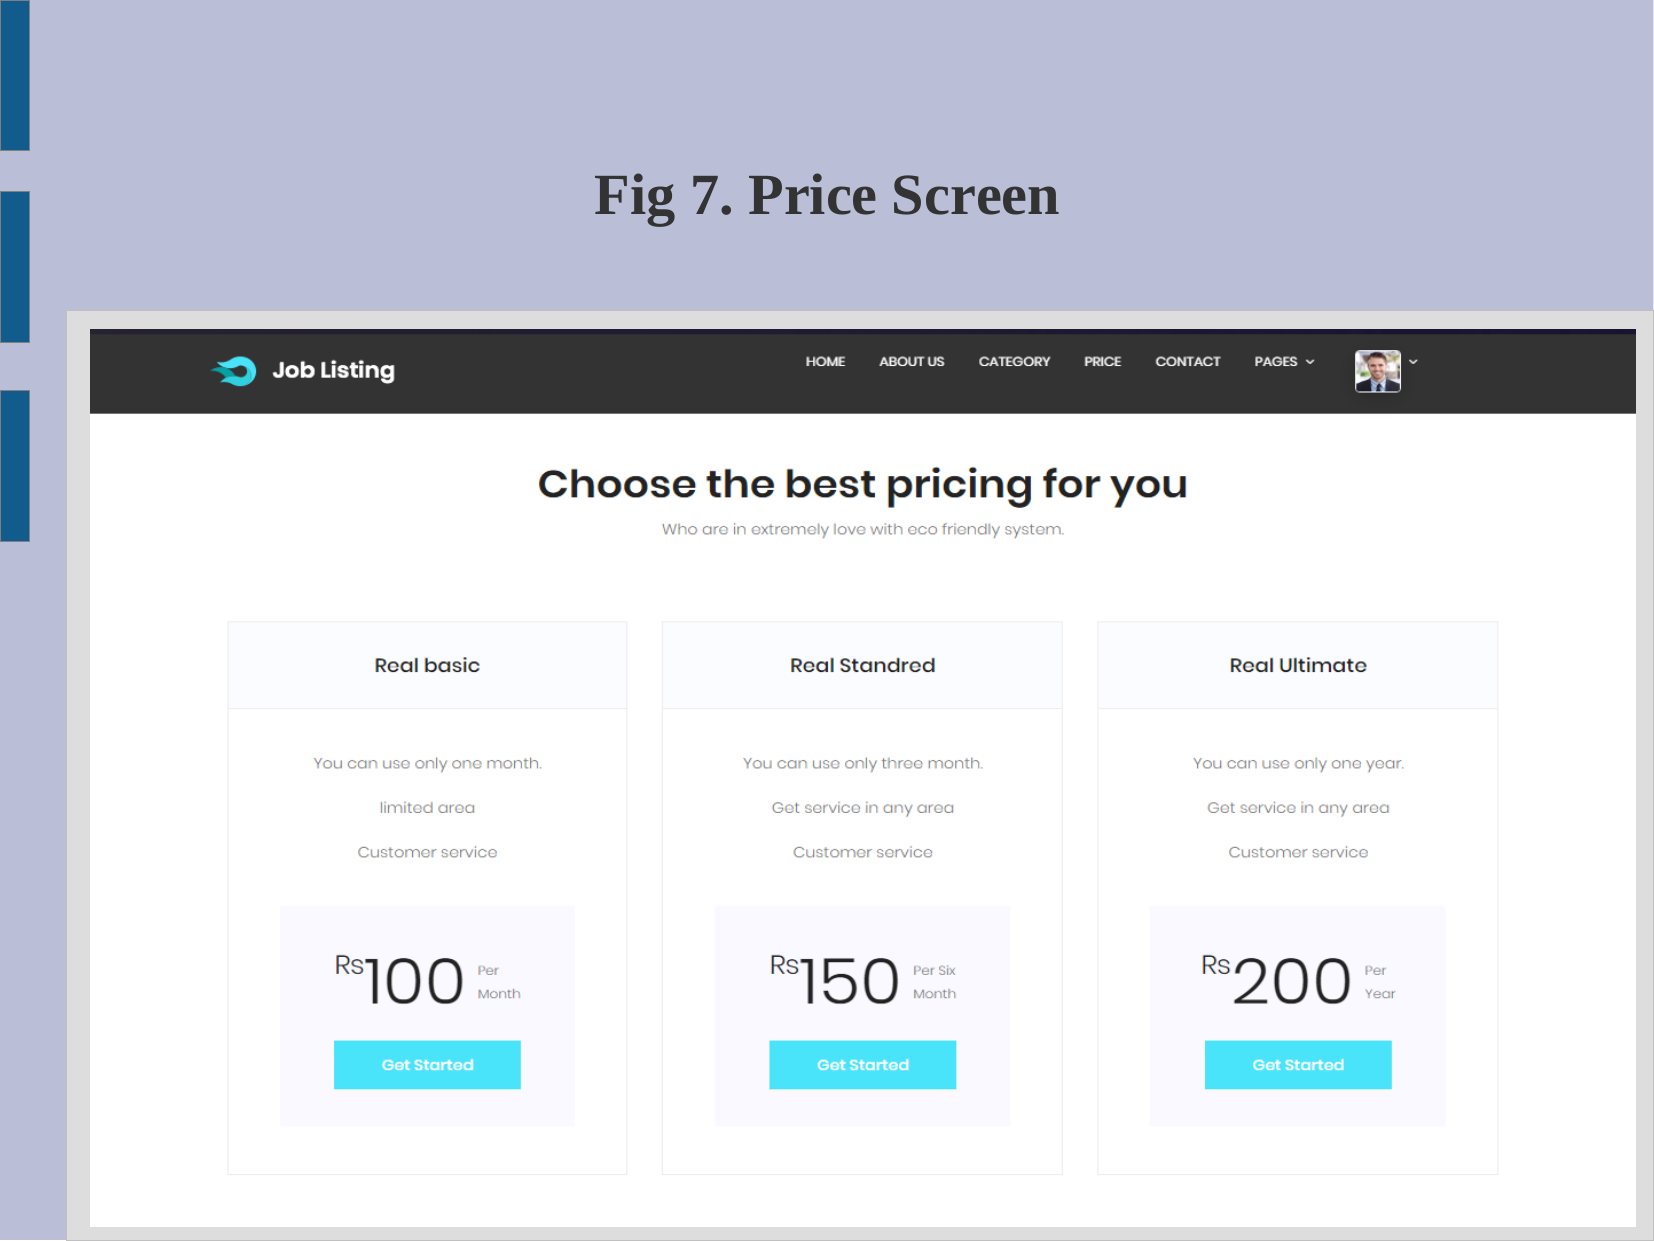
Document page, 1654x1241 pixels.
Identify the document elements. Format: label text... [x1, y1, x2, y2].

picture [90, 329, 1636, 1227]
title Fig 7. Price Screen [121, 91, 1534, 299]
